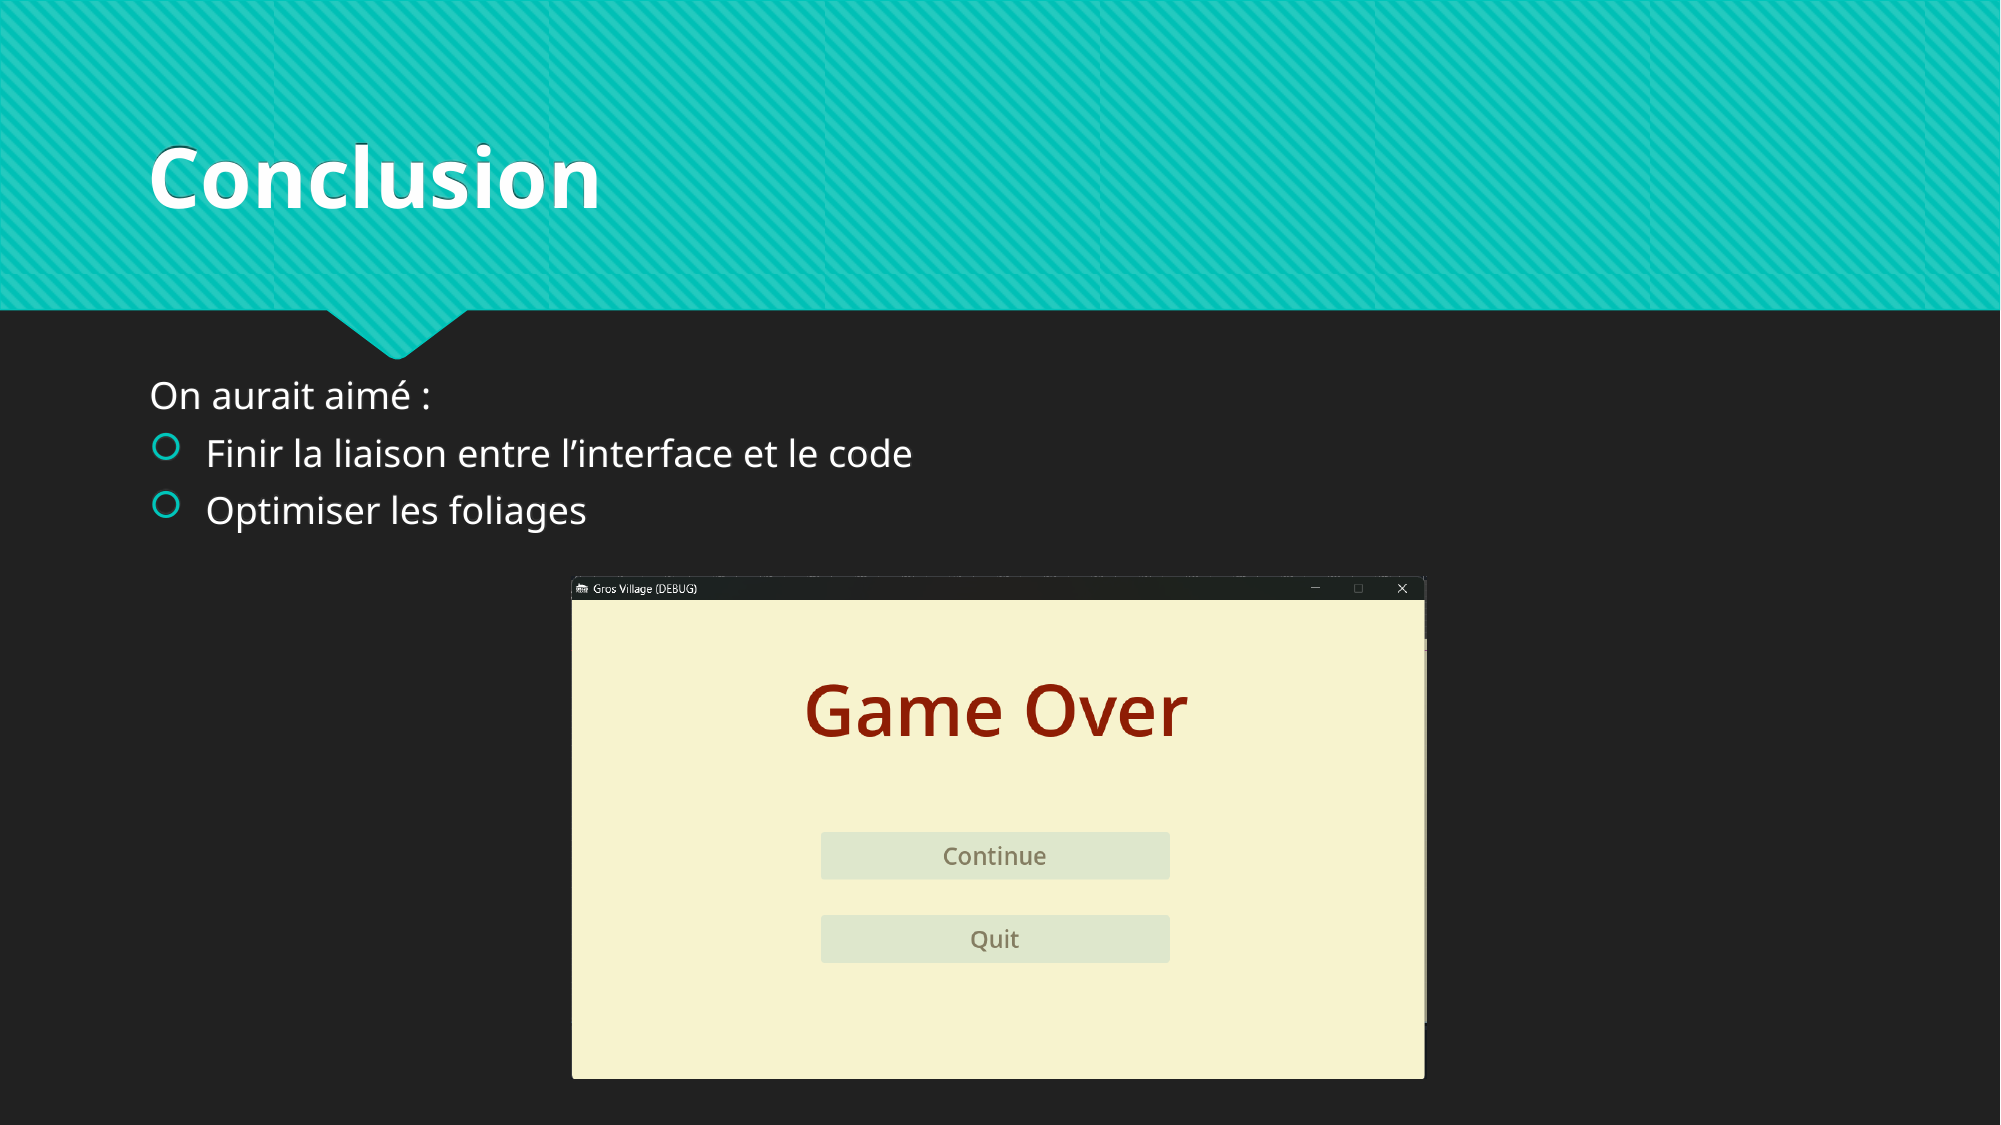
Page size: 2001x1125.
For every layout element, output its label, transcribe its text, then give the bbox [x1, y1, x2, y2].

title Conclusion [132, 73, 1868, 233]
list On aurait aimé : Finir la liaison entre l’interface et le code Optimiser les foliages [134, 364, 1866, 962]
picture [571, 576, 1427, 1079]
